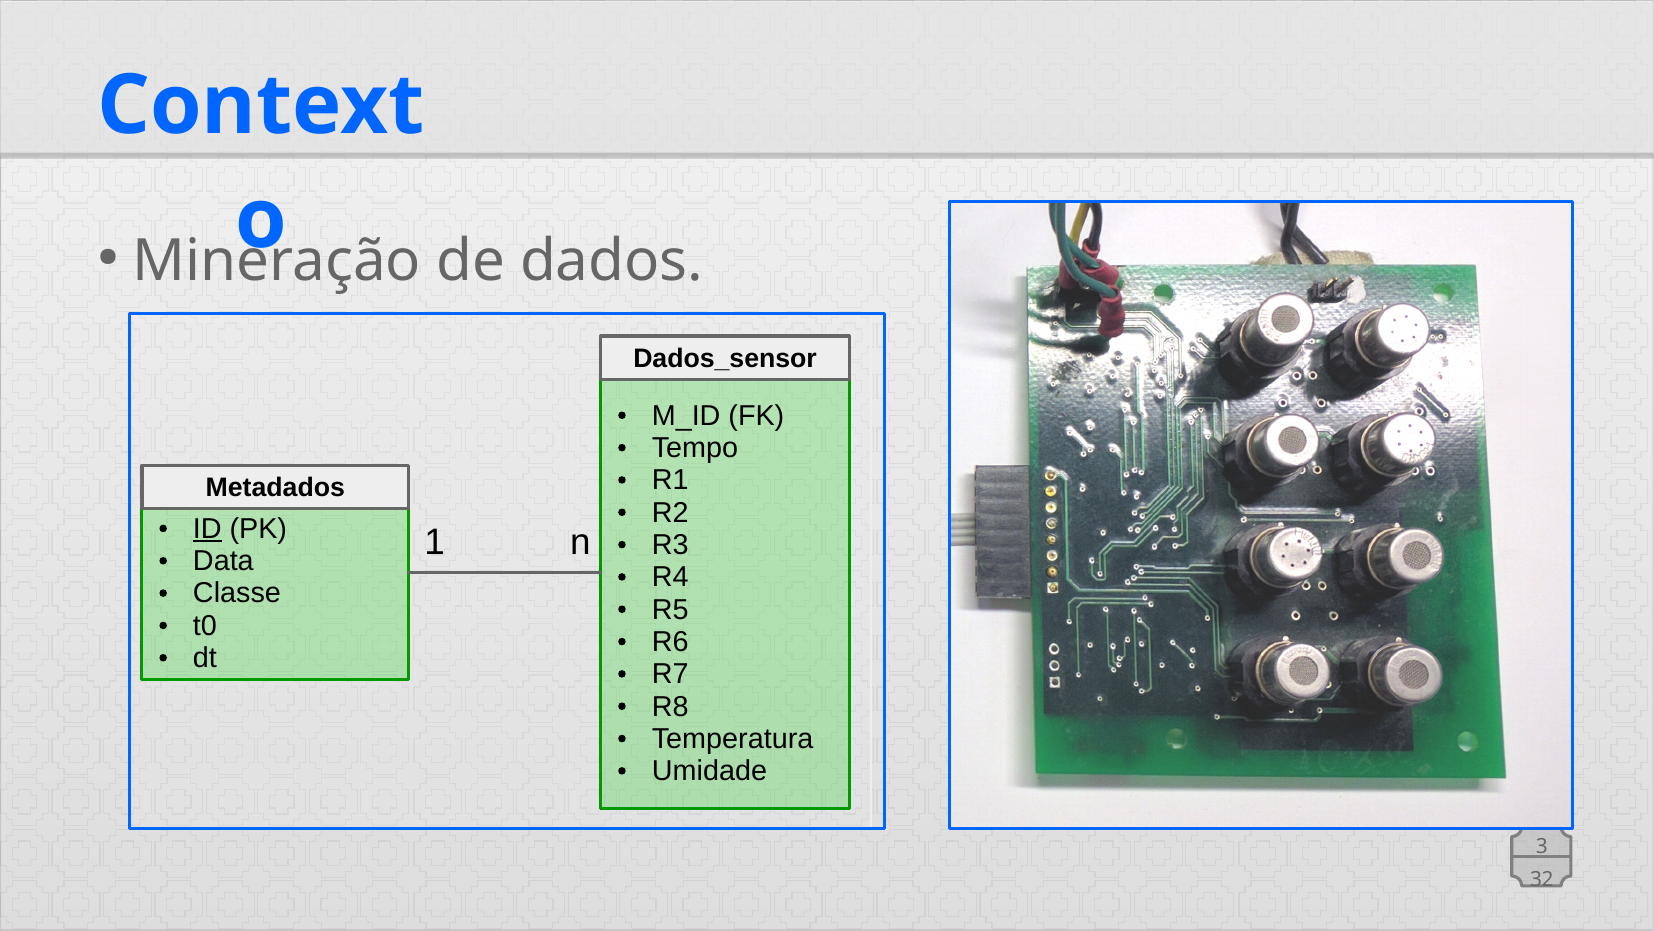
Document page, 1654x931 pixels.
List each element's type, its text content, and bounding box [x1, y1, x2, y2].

text_box Contexto [82, 37, 479, 155]
picture [130, 315, 883, 827]
picture [950, 203, 1571, 827]
text_box Mineração de dados. [82, 203, 948, 296]
